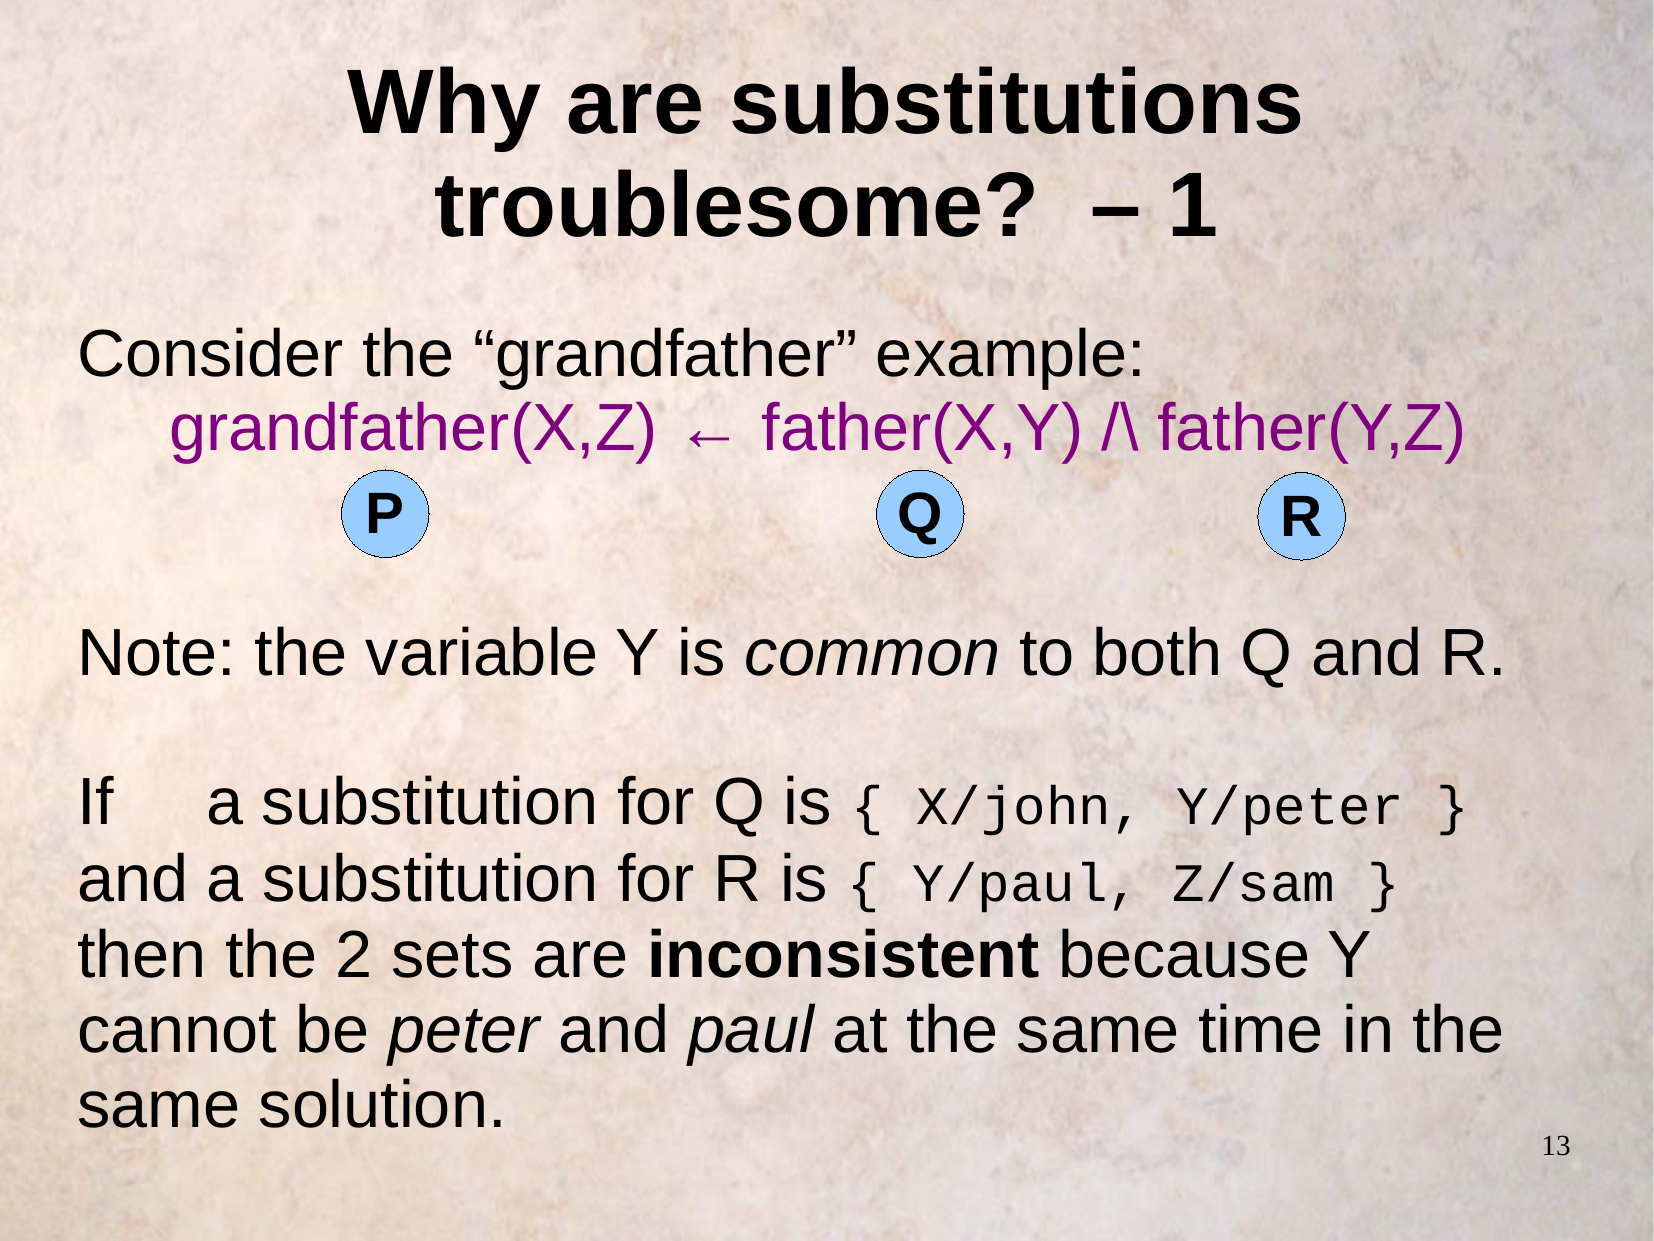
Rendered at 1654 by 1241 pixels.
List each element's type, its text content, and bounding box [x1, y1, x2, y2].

text_box Q [876, 470, 965, 558]
subtitle Consider the “grandfather” example: grandfather(X,Z) ← father(X,Y) /\ father(Y,Z) Note: the variable Y is common to both Q and R. If a substitution for Q is { X/john, Y/peter } and a substitution for R is { Y/paul, Z/sam } then the 2 sets are inconsistent because Y cannot be peter and paul at the same time in the same solution. [77, 316, 1566, 1141]
picture [0, 0, 1654, 1241]
text_box R [1257, 472, 1346, 561]
text_box P [341, 469, 430, 558]
title Why are substitutions troublesome? – 1 [82, 50, 1571, 256]
